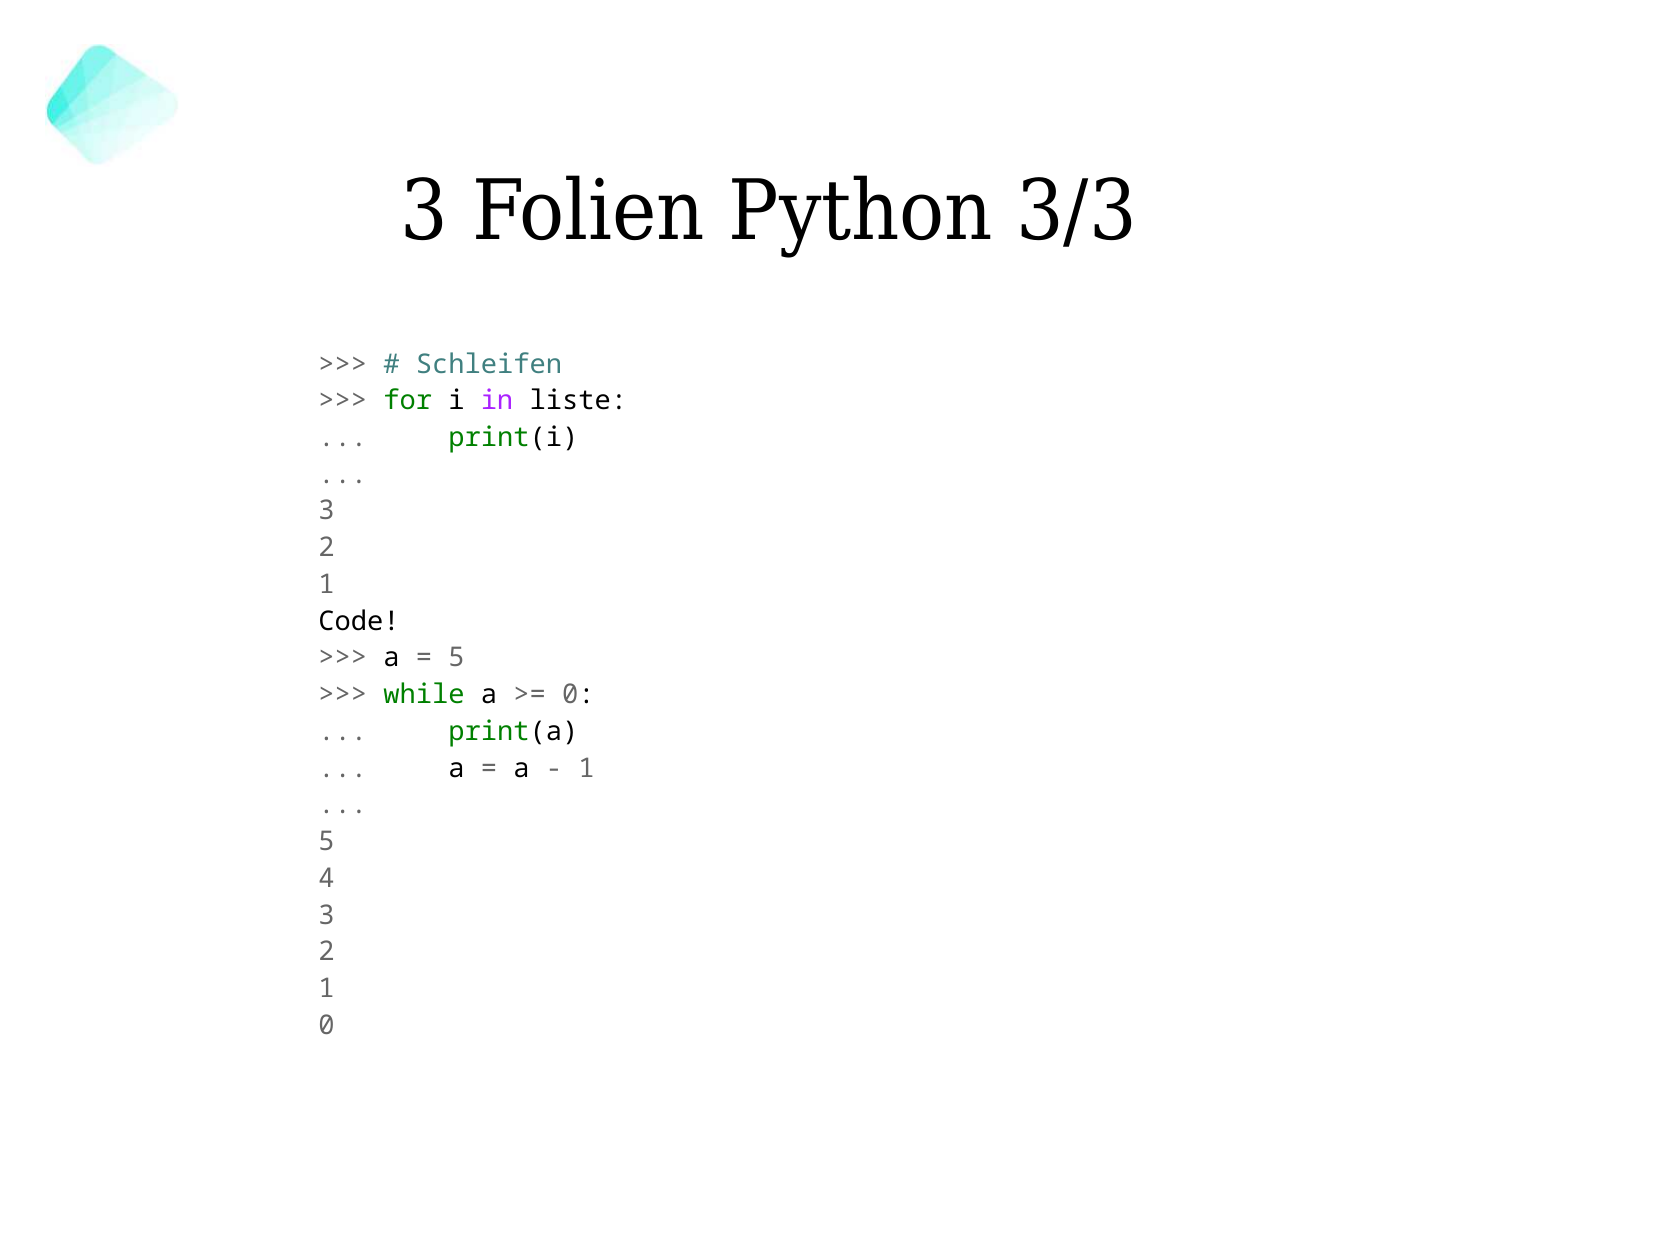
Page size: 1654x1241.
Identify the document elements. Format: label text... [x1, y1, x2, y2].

text_box >>> # Schleifen >>> for i in liste: ... print(i) ... 3 2 1 Code! >>> a = 5 >>> while a >= 0: ... print(a) ... a = a - 1 ... 5 4 3 2 1 0 [303, 336, 889, 1146]
text_box 3 Folien Python 3/3 [385, 155, 1153, 267]
picture [45, 44, 181, 167]
